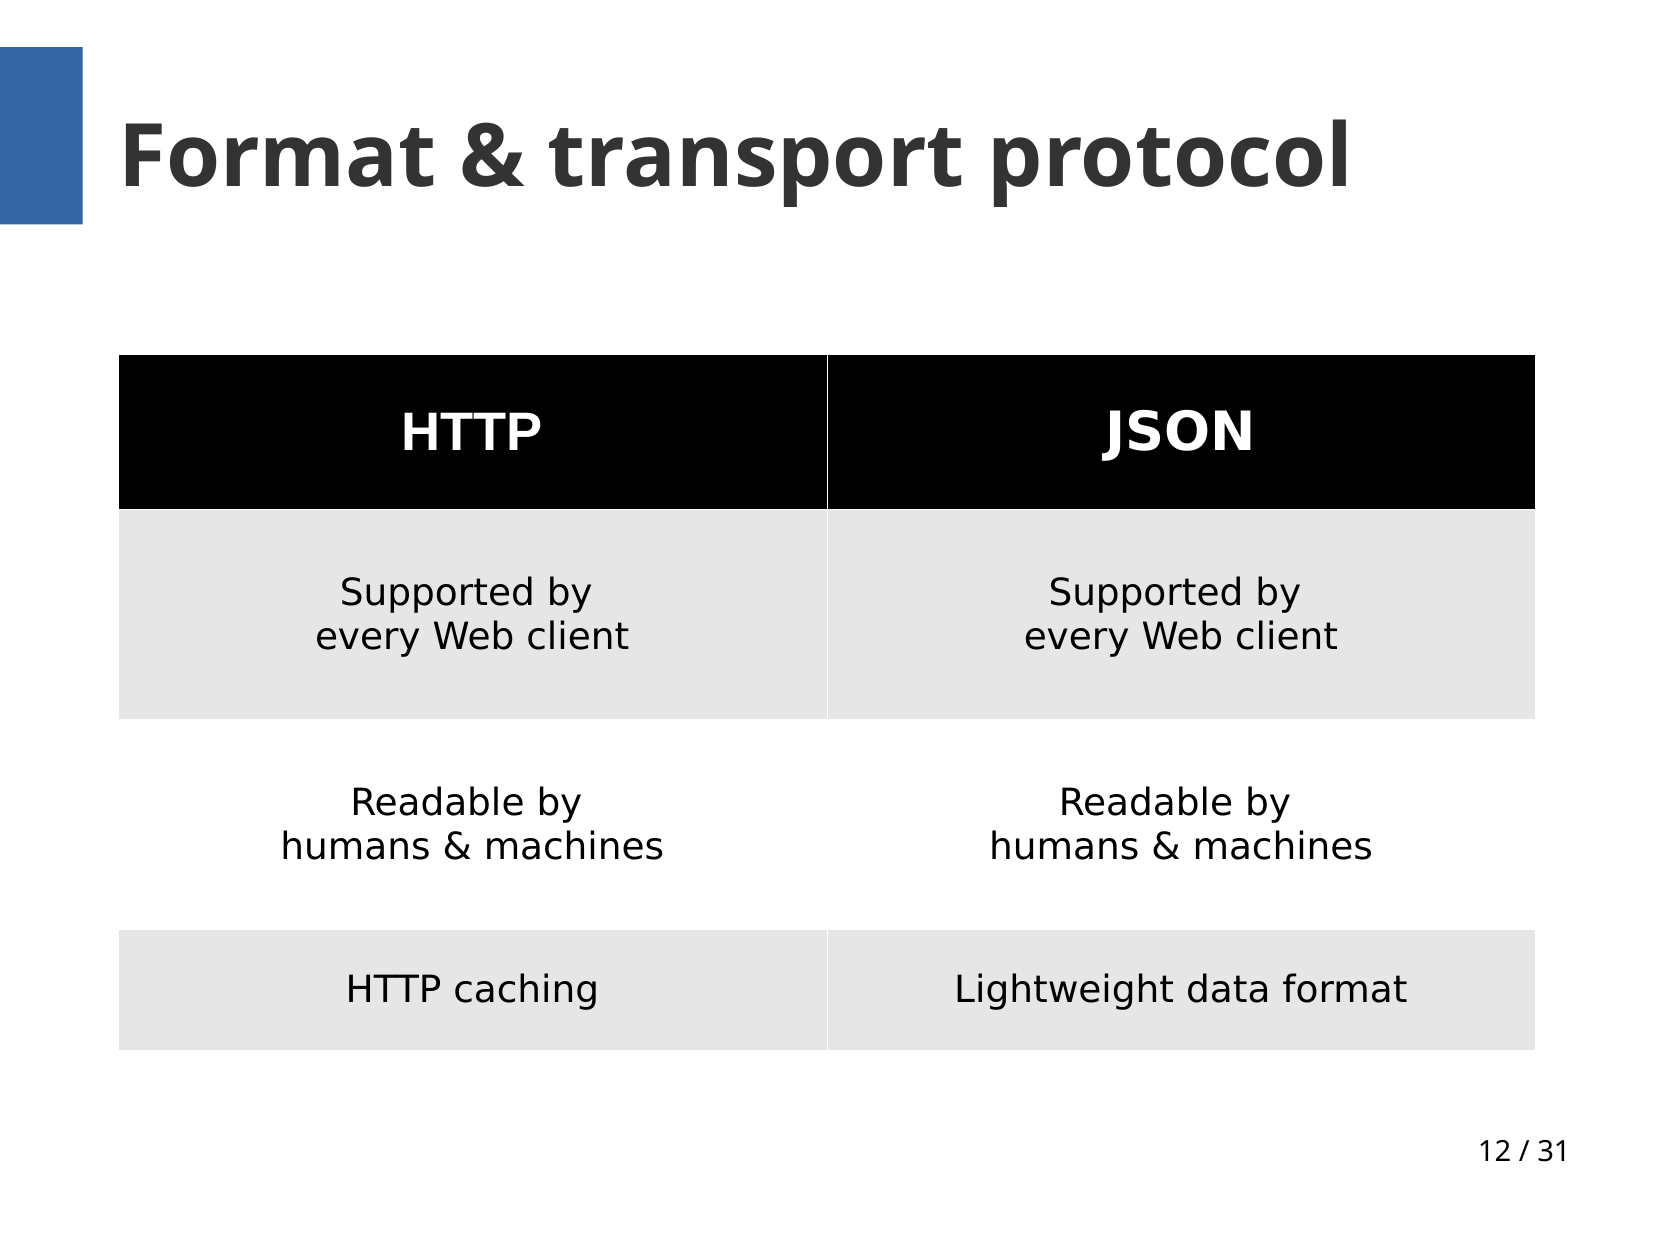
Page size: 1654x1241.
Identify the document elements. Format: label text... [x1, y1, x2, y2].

table_header JSON [828, 355, 1535, 509]
table_cell Supported by every Web client [828, 510, 1535, 719]
table_cell Readable by humans & machines [828, 720, 1535, 929]
table_cell Supported by every Web client [119, 510, 827, 719]
title Format & transport protocol [118, 49, 1571, 257]
table_cell HTTP caching [119, 930, 827, 1050]
table_cell Lightweight data format [828, 930, 1535, 1050]
table_cell Readable by humans & machines [119, 720, 827, 929]
table_header HTTP [119, 355, 827, 509]
